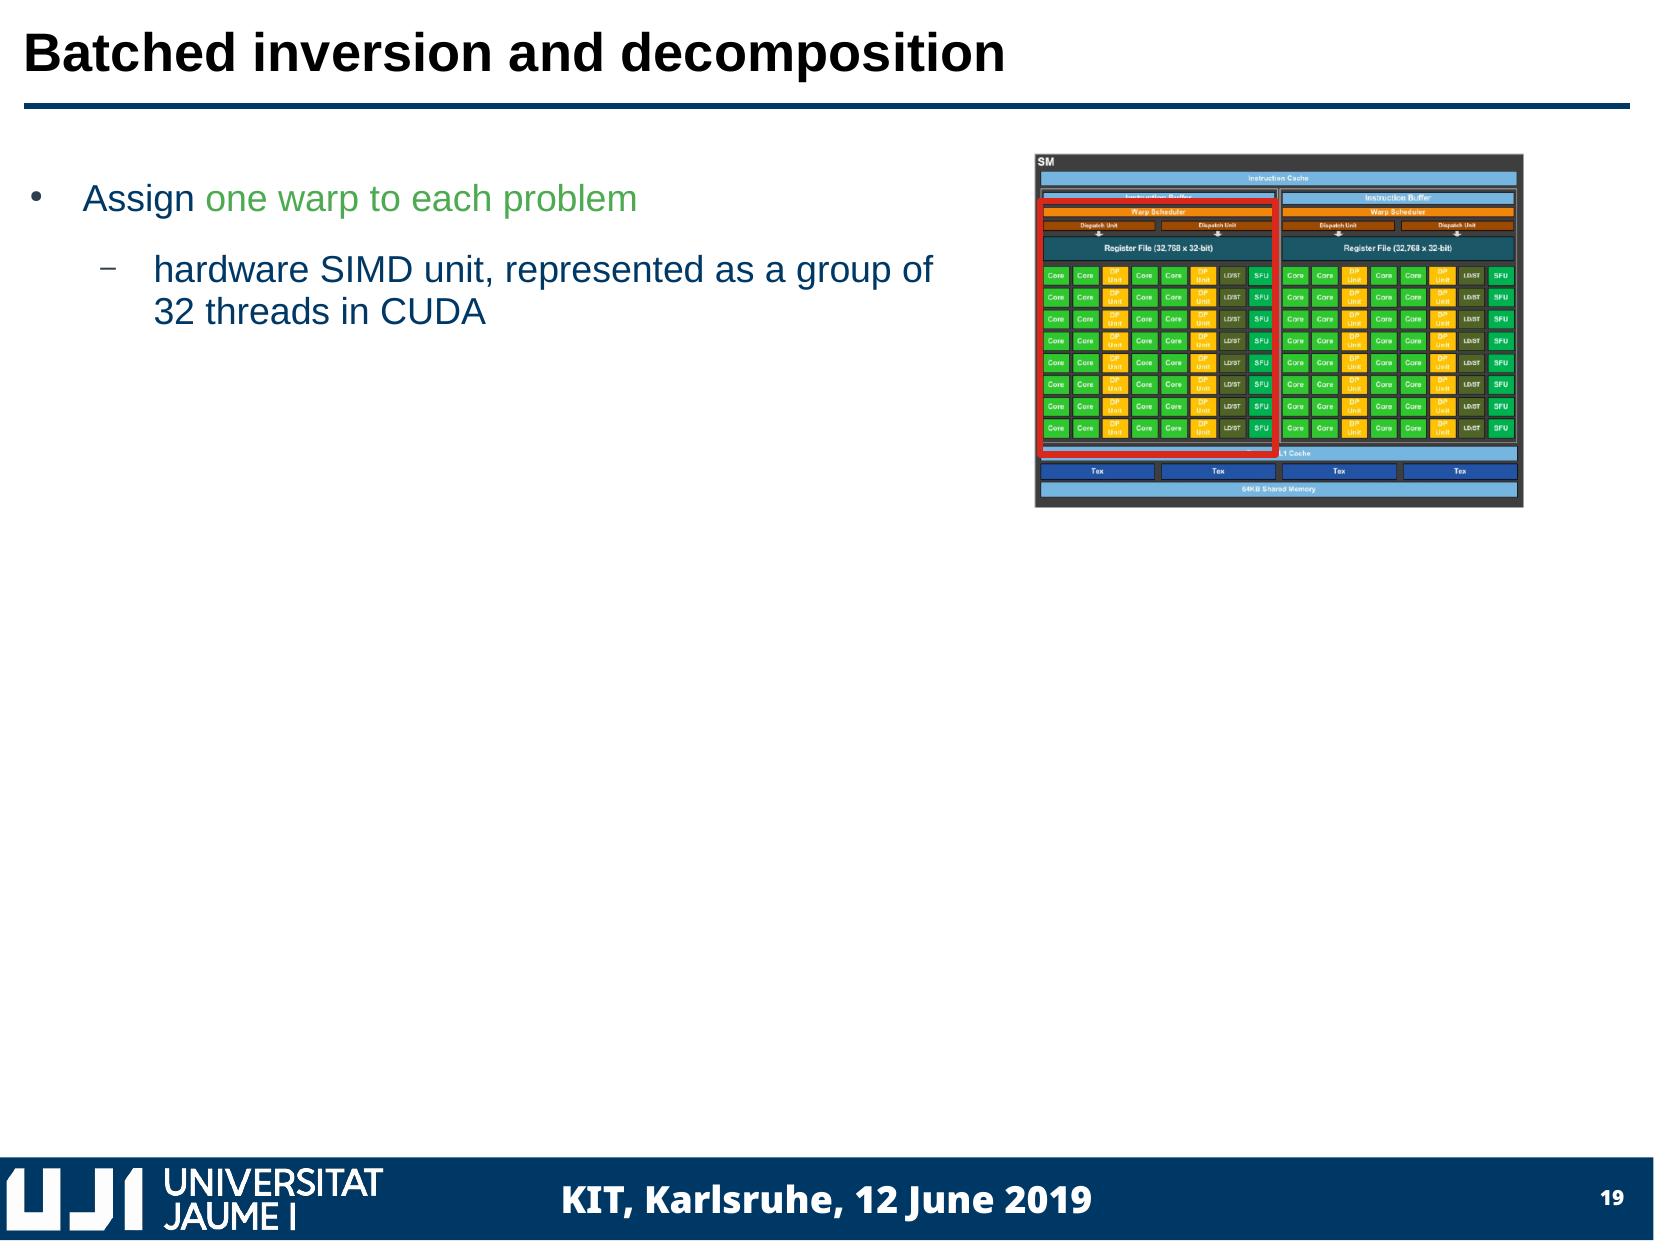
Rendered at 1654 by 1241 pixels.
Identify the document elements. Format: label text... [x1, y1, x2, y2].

picture [1034, 153, 1524, 508]
title Batched inversion and decomposition [23, 0, 1630, 107]
picture [0, 1158, 390, 1241]
list Assign one warp to each problem hardware SIMD unit, represented as a group of 32 threads in CUDA [11, 177, 945, 567]
